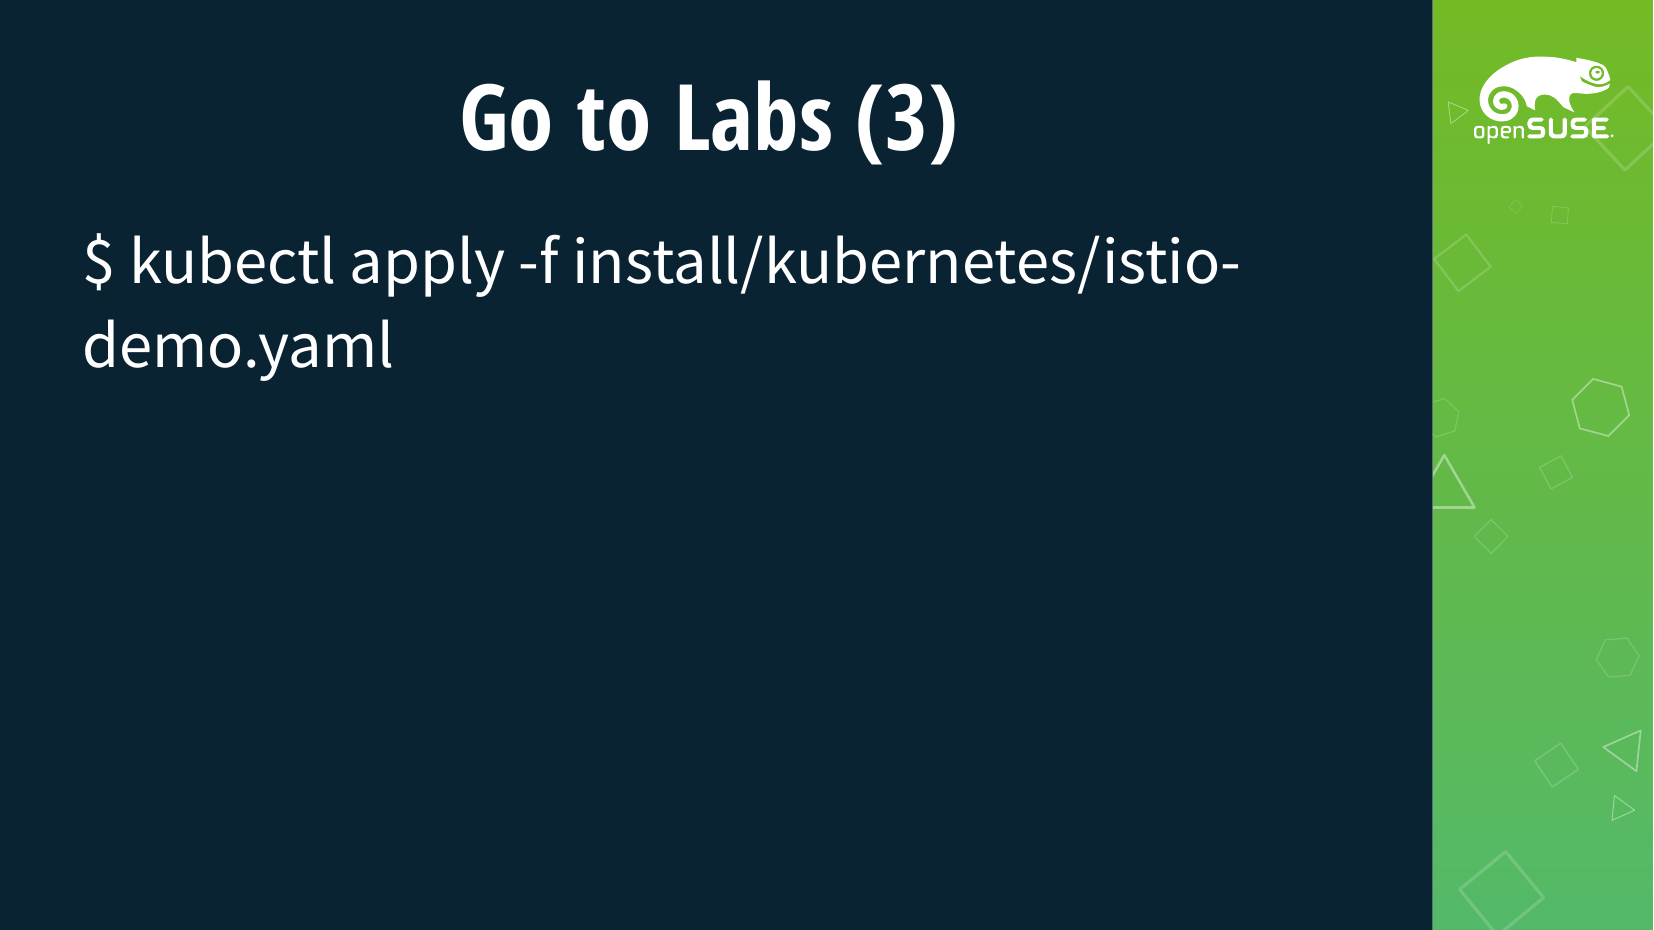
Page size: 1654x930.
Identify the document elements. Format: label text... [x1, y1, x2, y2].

list $ kubectl apply -f install/kubernetes/istio-demo.yaml [82, 217, 1336, 757]
title Go to Labs (3) [82, 37, 1336, 193]
